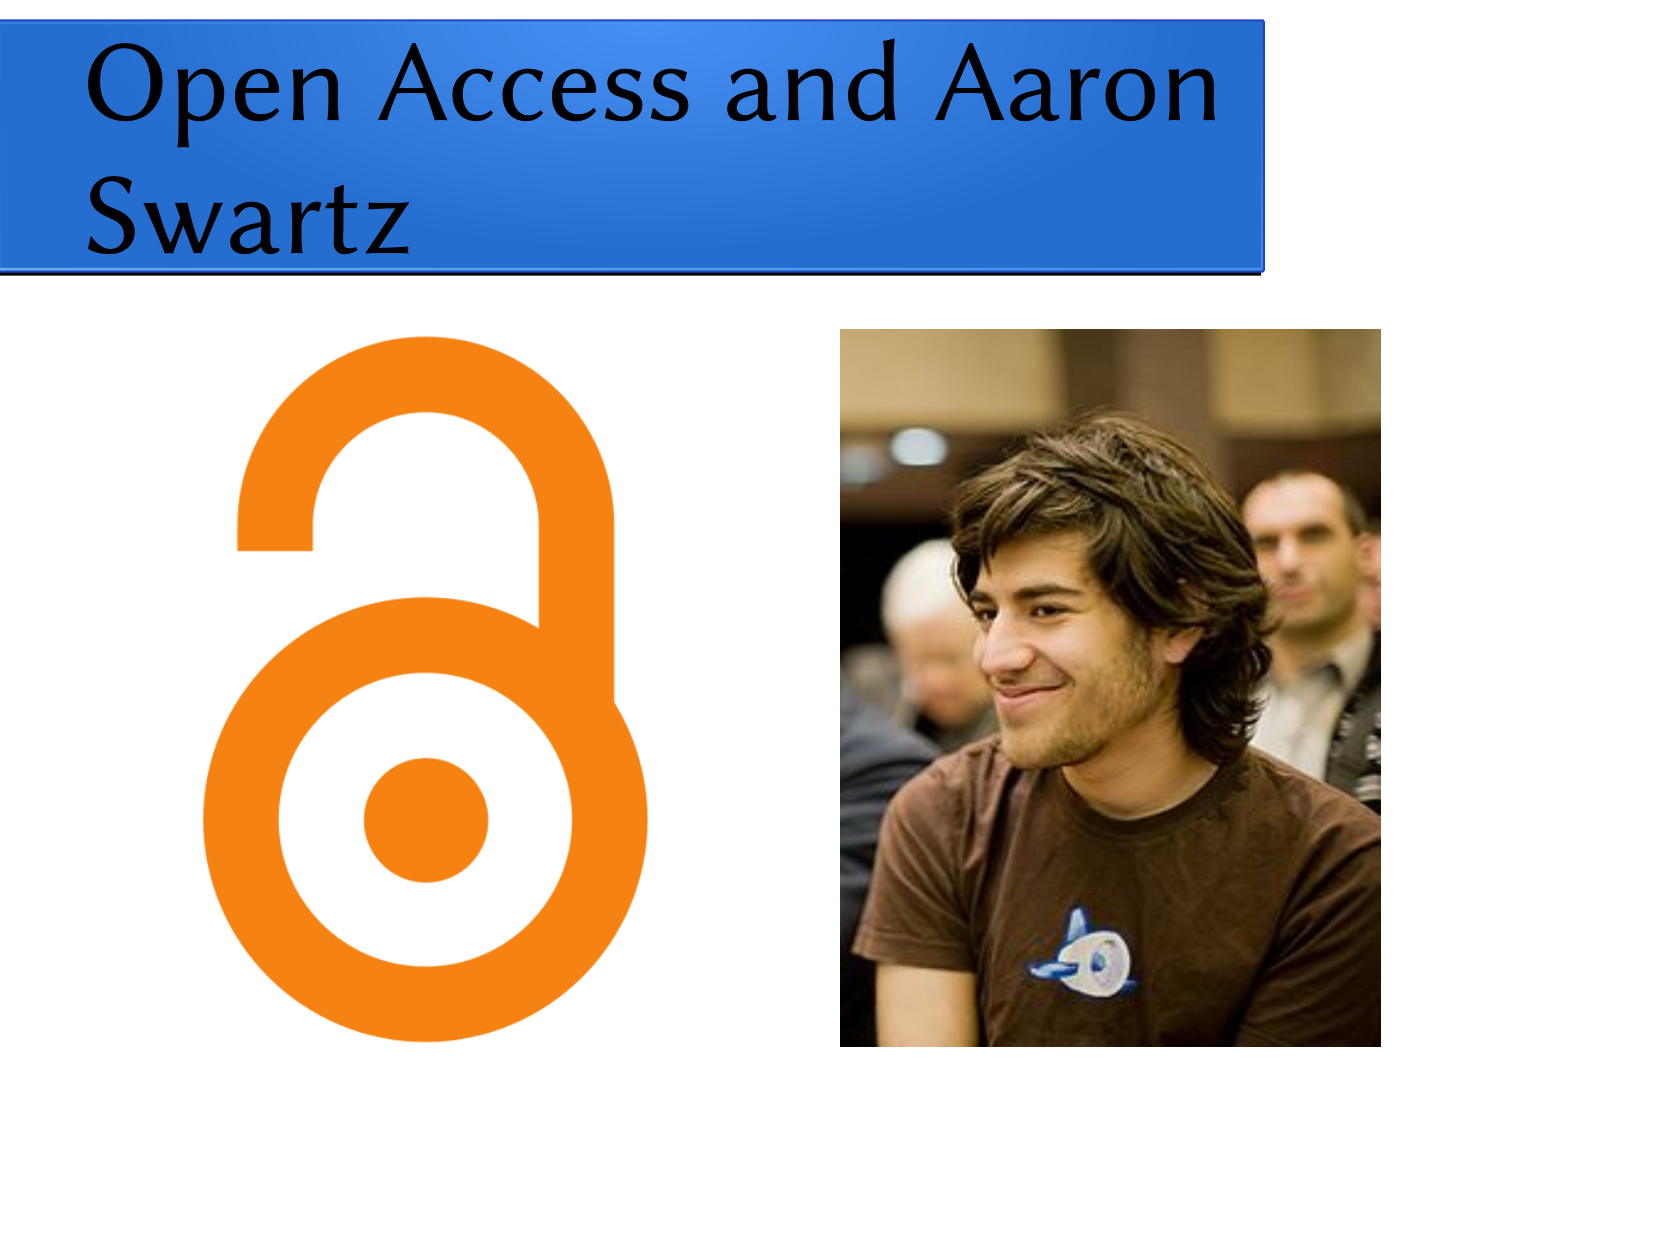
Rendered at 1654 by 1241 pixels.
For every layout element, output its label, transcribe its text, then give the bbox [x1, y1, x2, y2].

picture [195, 329, 656, 1050]
title Open Access and Aaron Swartz [82, 13, 1235, 286]
picture [840, 329, 1381, 1047]
